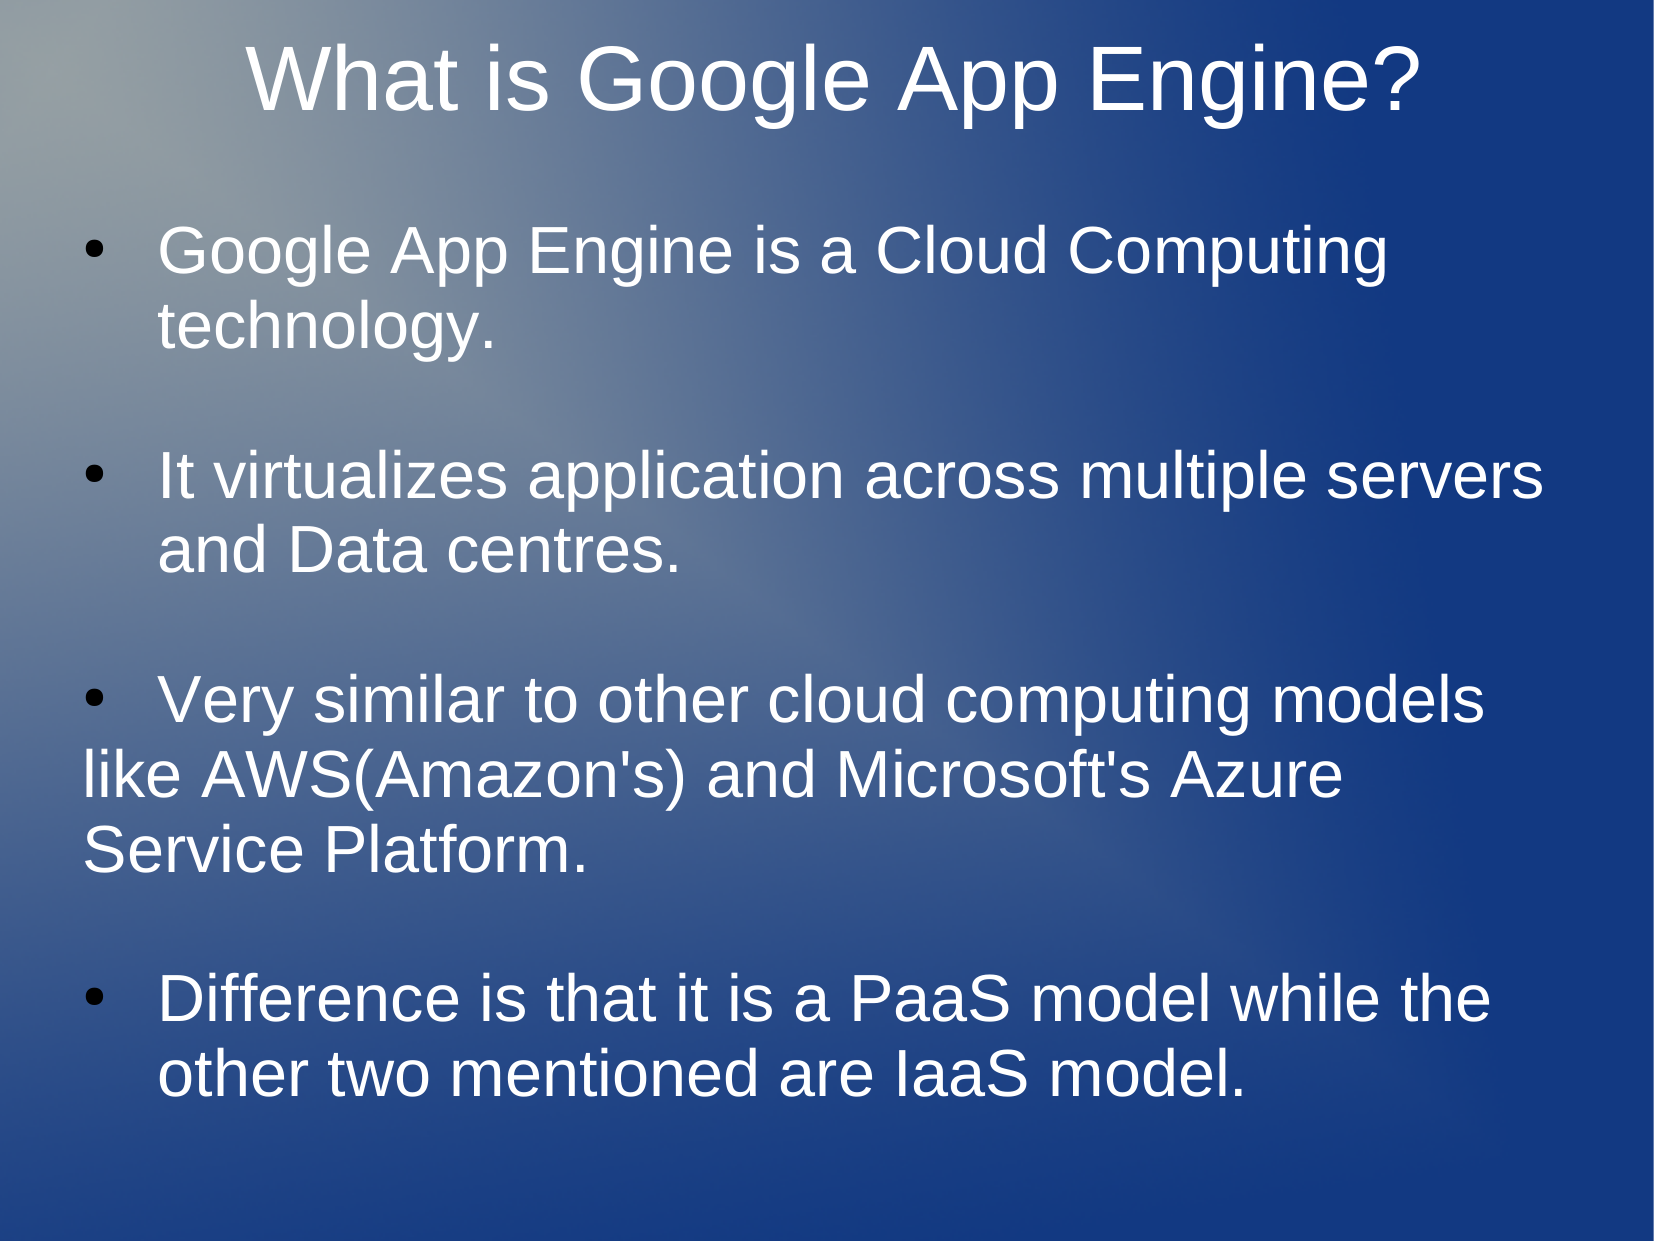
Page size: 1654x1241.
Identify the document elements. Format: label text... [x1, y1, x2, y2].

picture [0, 0, 1654, 1241]
title What is Google App Engine? [90, 0, 1579, 175]
subtitle Google App Engine is a Cloud Computing technology. It virtualizes application across multiple servers and Data centres. Very similar to other cloud computing models like AWS(Amazon's) and Microsoft's Azure Service Platform. Difference is that it is a PaaS model while the other two mentioned are IaaS model. [82, 213, 1571, 1186]
